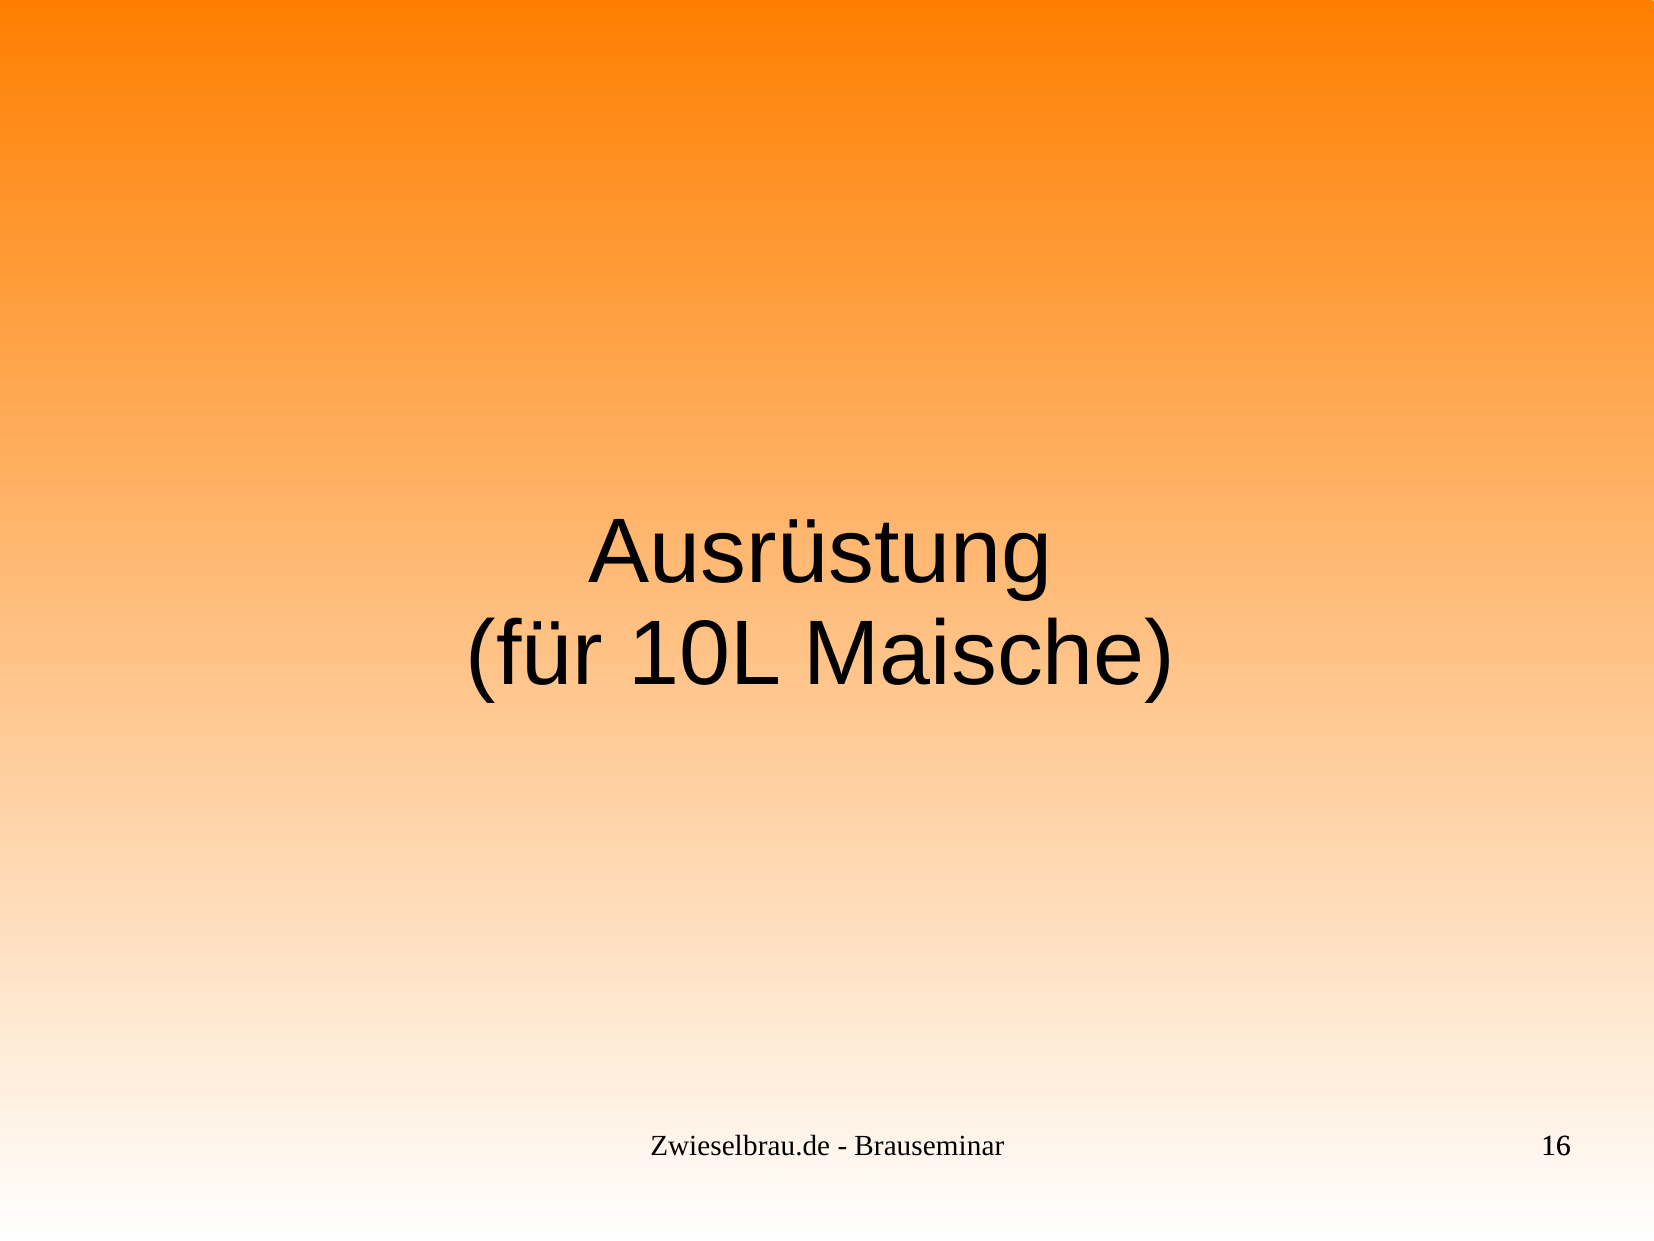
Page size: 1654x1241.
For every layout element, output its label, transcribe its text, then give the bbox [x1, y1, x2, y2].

text_box [212, 256, 1489, 981]
title Ausrüstung (für 10L Maische) [377, 448, 1264, 756]
text_box <Foliennummer> [1185, 1129, 1571, 1216]
